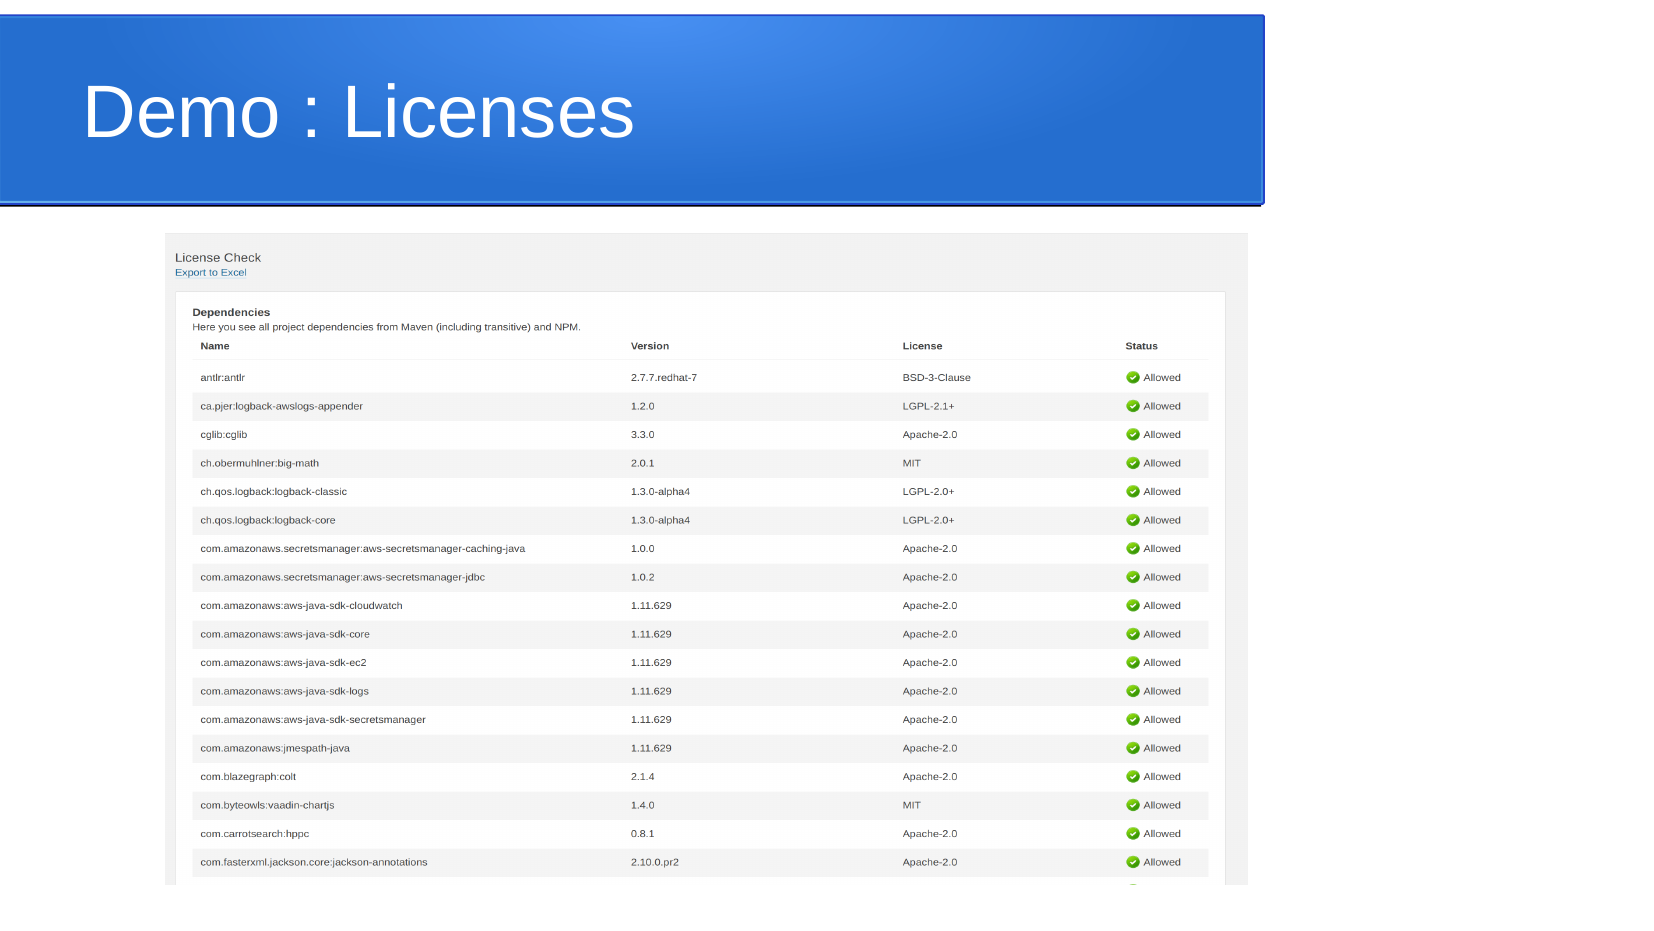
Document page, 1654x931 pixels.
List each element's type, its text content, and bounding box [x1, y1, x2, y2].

picture [165, 233, 1248, 886]
title Demo : Licenses [82, 29, 1235, 196]
